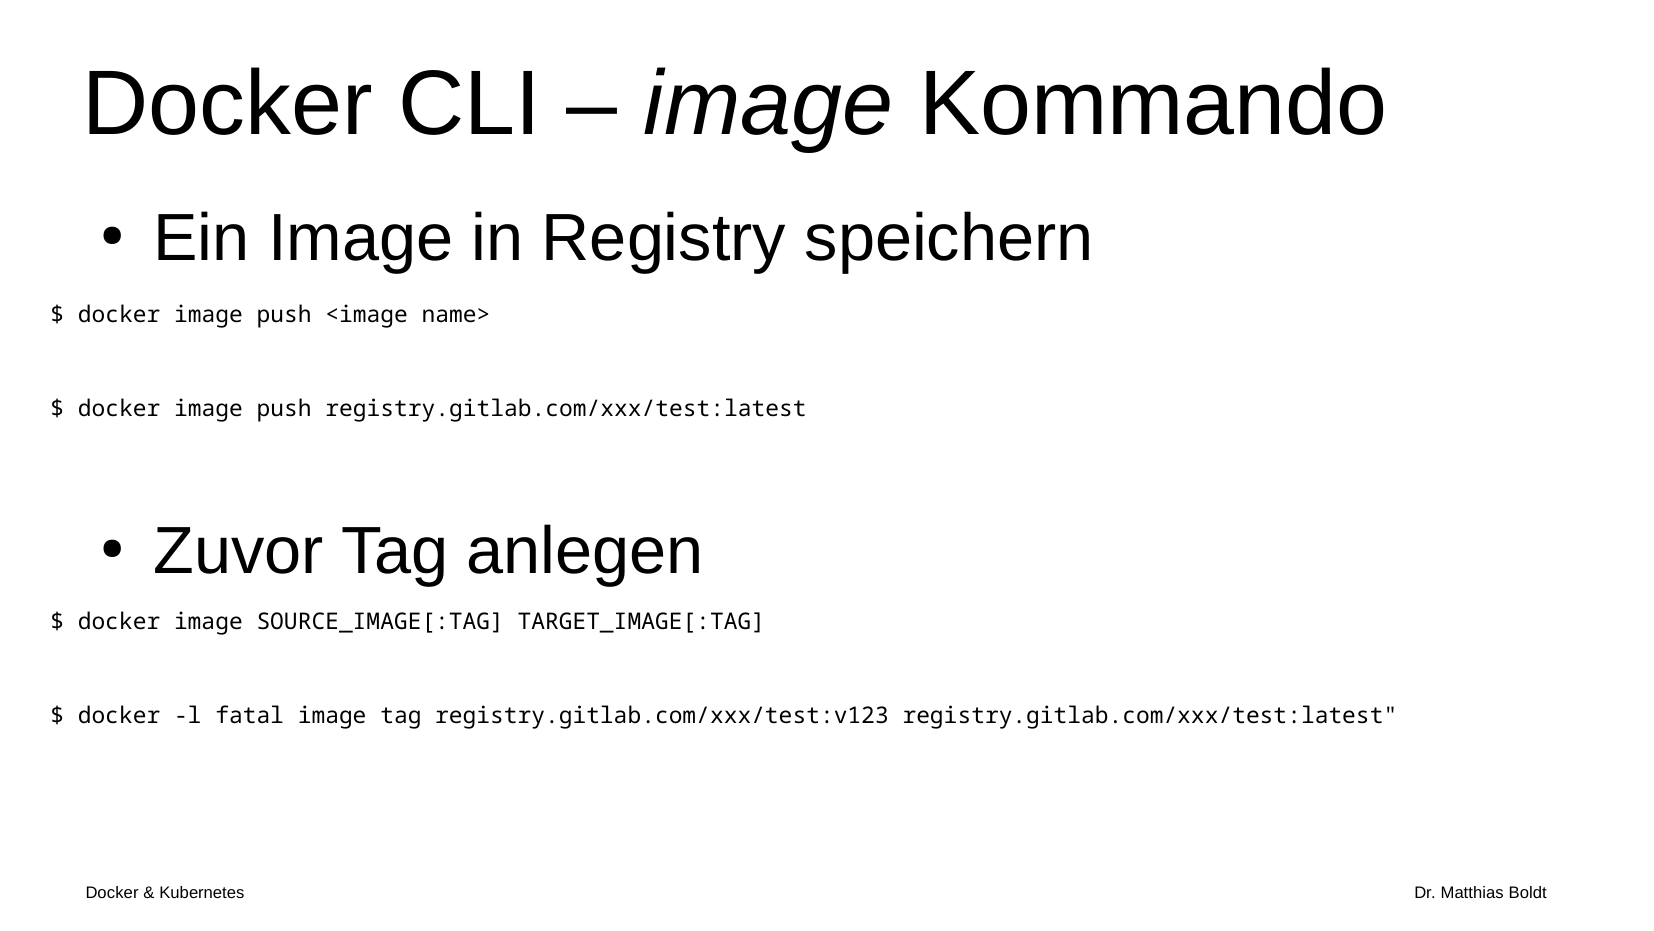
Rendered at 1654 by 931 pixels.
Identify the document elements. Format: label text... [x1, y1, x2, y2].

text_box $ docker image push <image name> $ docker image push registry.gitlab.com/xxx/test:latest [35, 290, 1571, 411]
text_box Docker & Kubernetes Dr. Matthias Boldt [70, 875, 1563, 910]
text_box $ docker image SOURCE_IMAGE[:TAG] TARGET_IMAGE[:TAG] $ docker -l fatal image tag registry.gitlab.com/xxx/test:v123 registry.gitlab.com/xxx/test:latest" [35, 597, 1571, 718]
list Ein Image in Registry speichern Zuvor Tag anlegen [82, 718, 1571, 845]
list Ein Image in Registry speichern Zuvor Tag anlegen [82, 199, 1571, 290]
title Docker CLI – image Kommando [82, 25, 1571, 181]
list Ein Image in Registry speichern Zuvor Tag anlegen [82, 411, 1571, 597]
